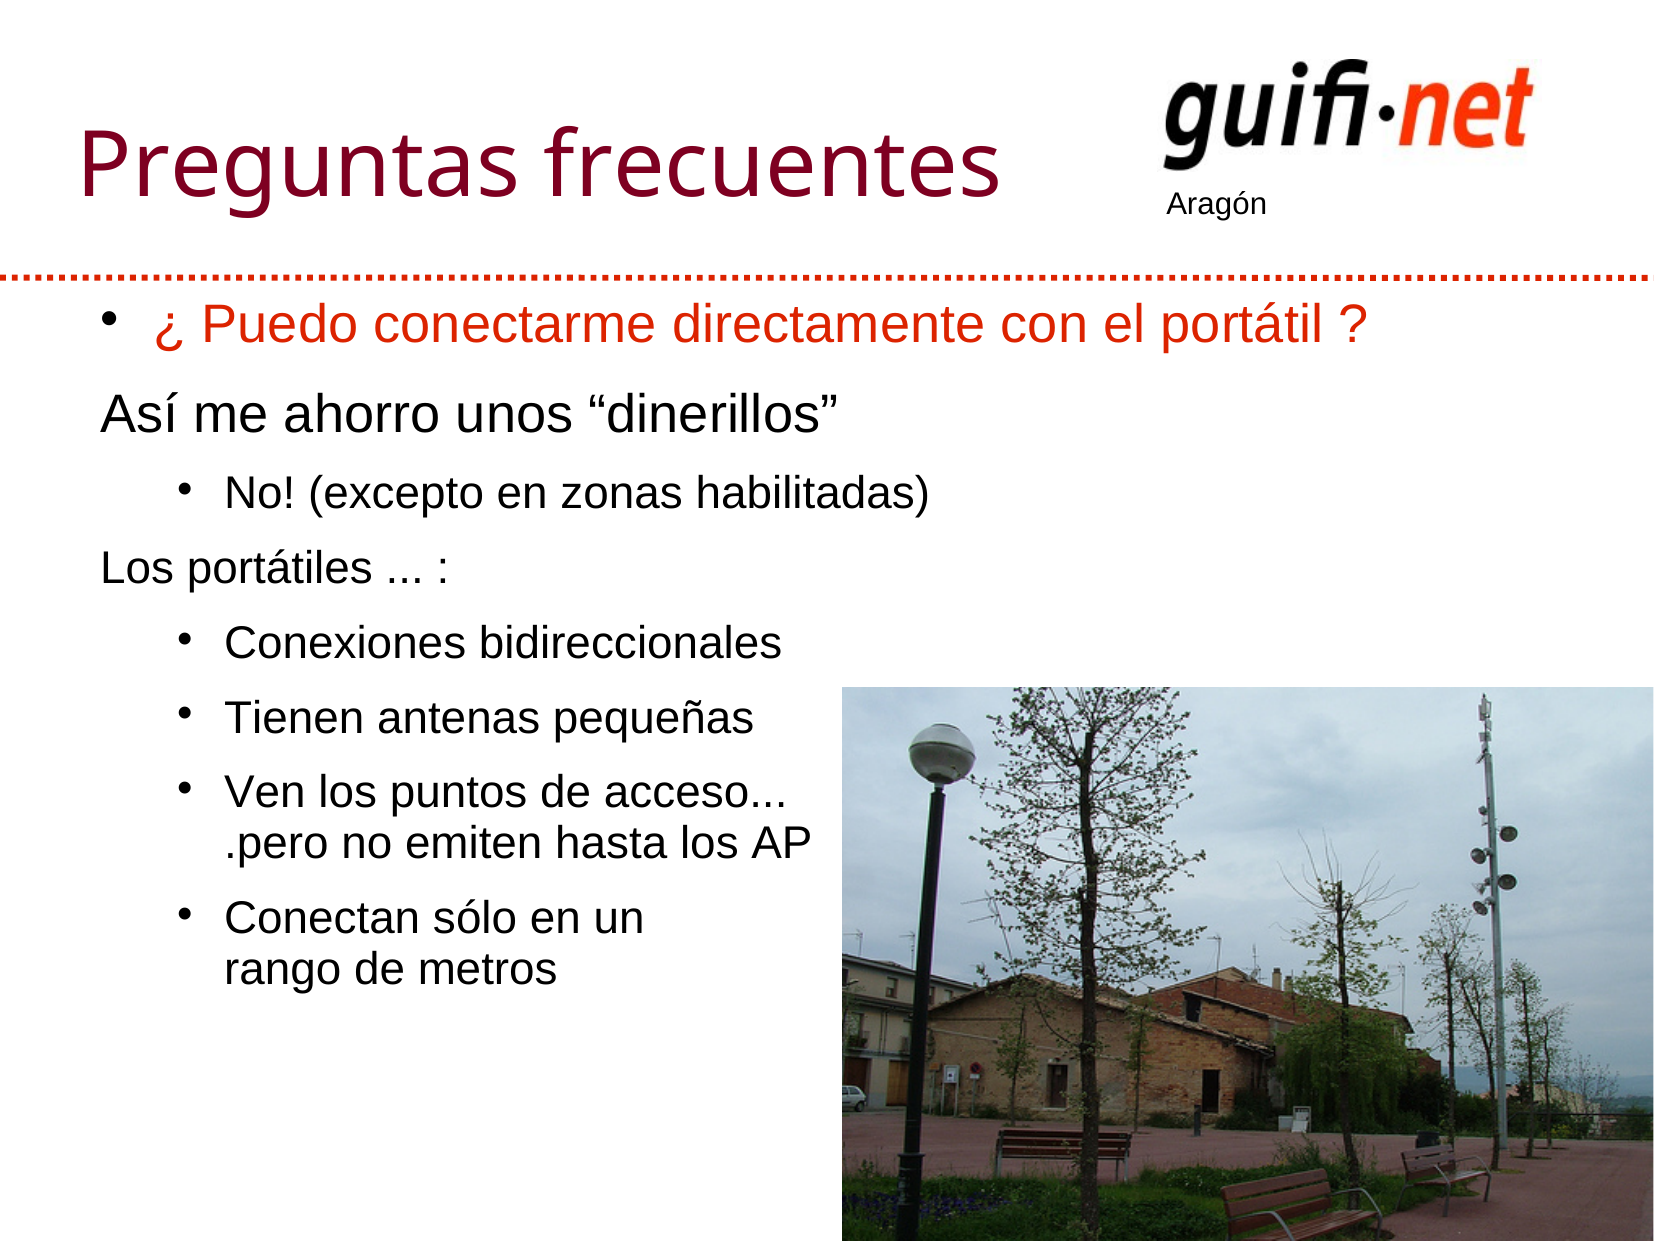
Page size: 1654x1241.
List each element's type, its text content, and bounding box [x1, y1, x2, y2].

picture [1157, 59, 1542, 172]
list ¿ Puedo conectarme directamente con el portátil ? Así me ahorro unos “dinerillos” No! (excepto en zonas habilitadas) Los portátiles ... : Conexiones bidireccionales Tienen antenas pequeñas Ven los puntos de acceso... .pero no emiten hasta los AP Conectan sólo en un rango de metros [82, 290, 1571, 1109]
title Preguntas frecuentes [76, 59, 1093, 267]
picture [842, 687, 1654, 1241]
